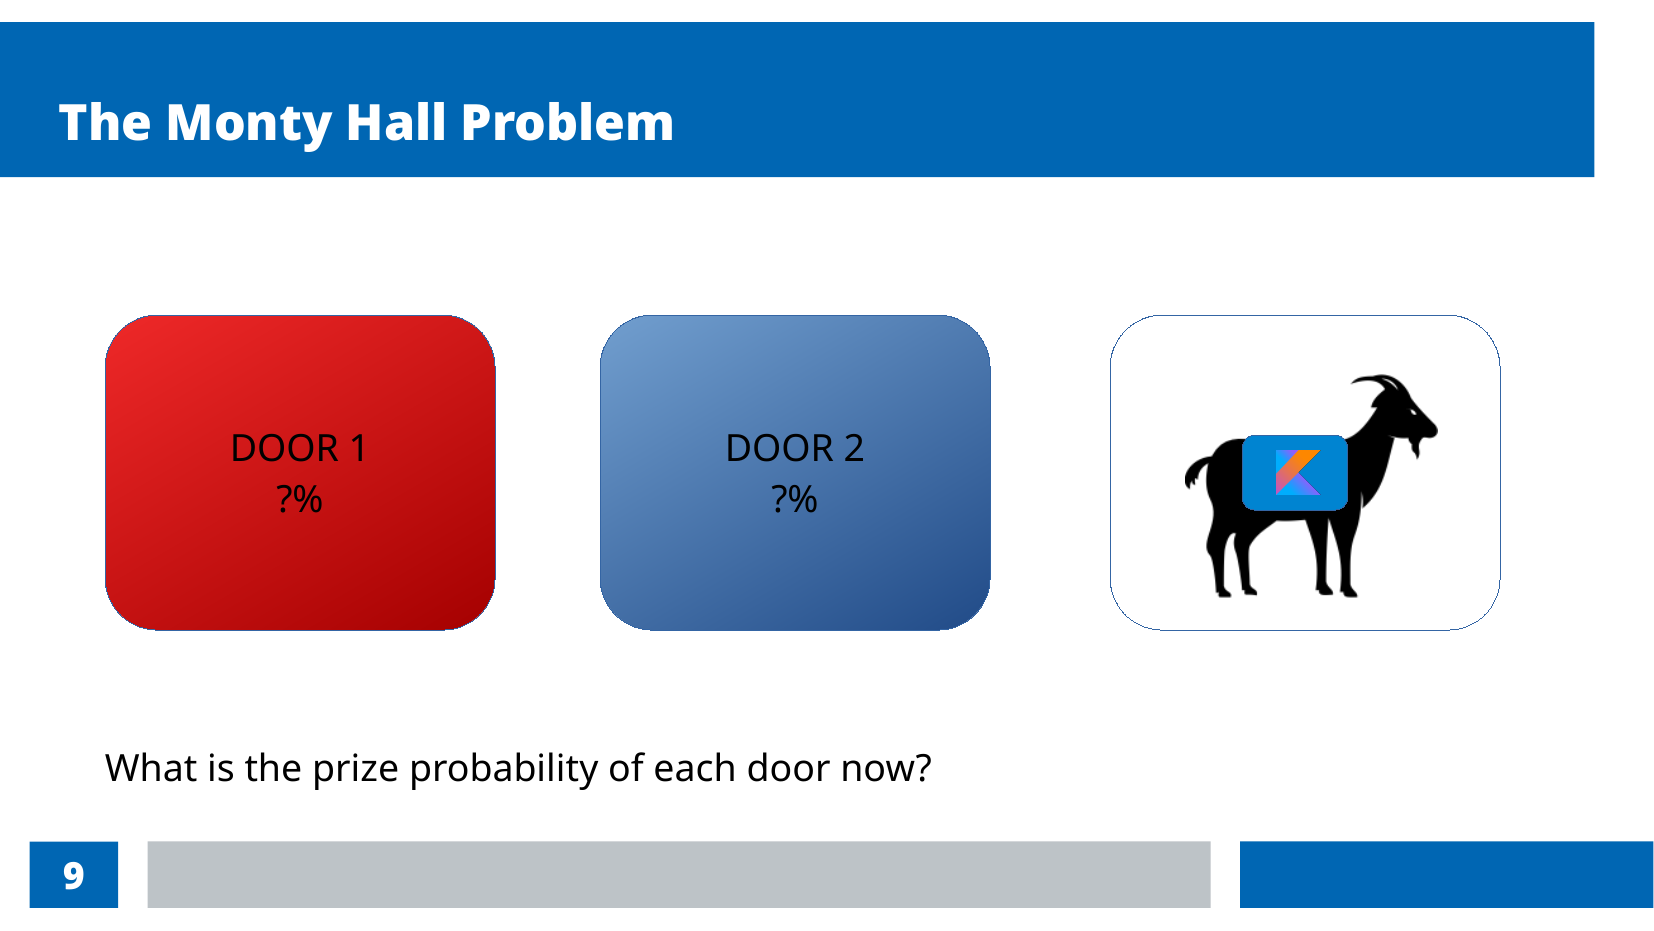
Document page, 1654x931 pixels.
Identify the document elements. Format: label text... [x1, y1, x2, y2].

text_box DOOR 1 ?% [105, 315, 496, 631]
text_box What is the prize probability of each door now? [90, 734, 1441, 931]
picture [1185, 359, 1438, 613]
title The Monty Hall Problem [59, 44, 1595, 156]
text_box DOOR 2 ?% [600, 315, 991, 631]
text_box [1242, 435, 1348, 511]
